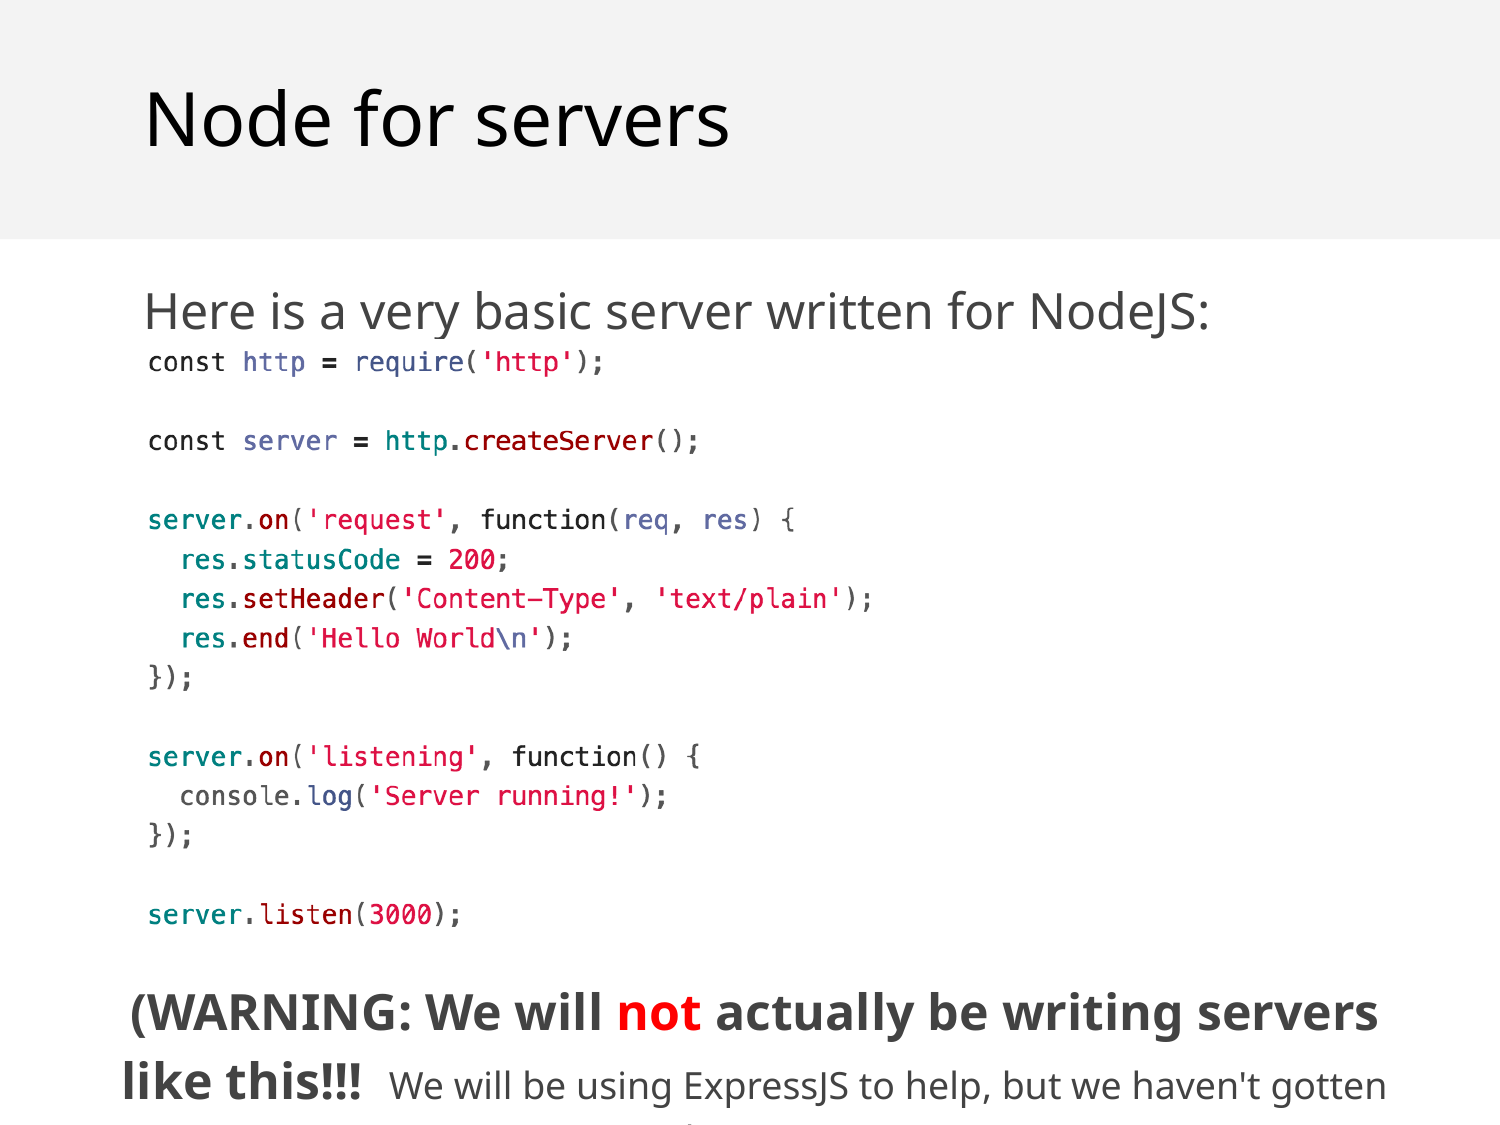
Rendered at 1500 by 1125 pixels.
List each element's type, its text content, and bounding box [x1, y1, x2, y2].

list (WARNING: We will not actually be writing servers like this!!! We will be using ExpressJS to help, but we haven't gotten there yet. [81, 956, 1429, 1125]
list Here is a very basic server written for NodeJS: [128, 255, 1372, 382]
title Node for servers [128, 56, 1372, 183]
picture [128, 339, 896, 957]
